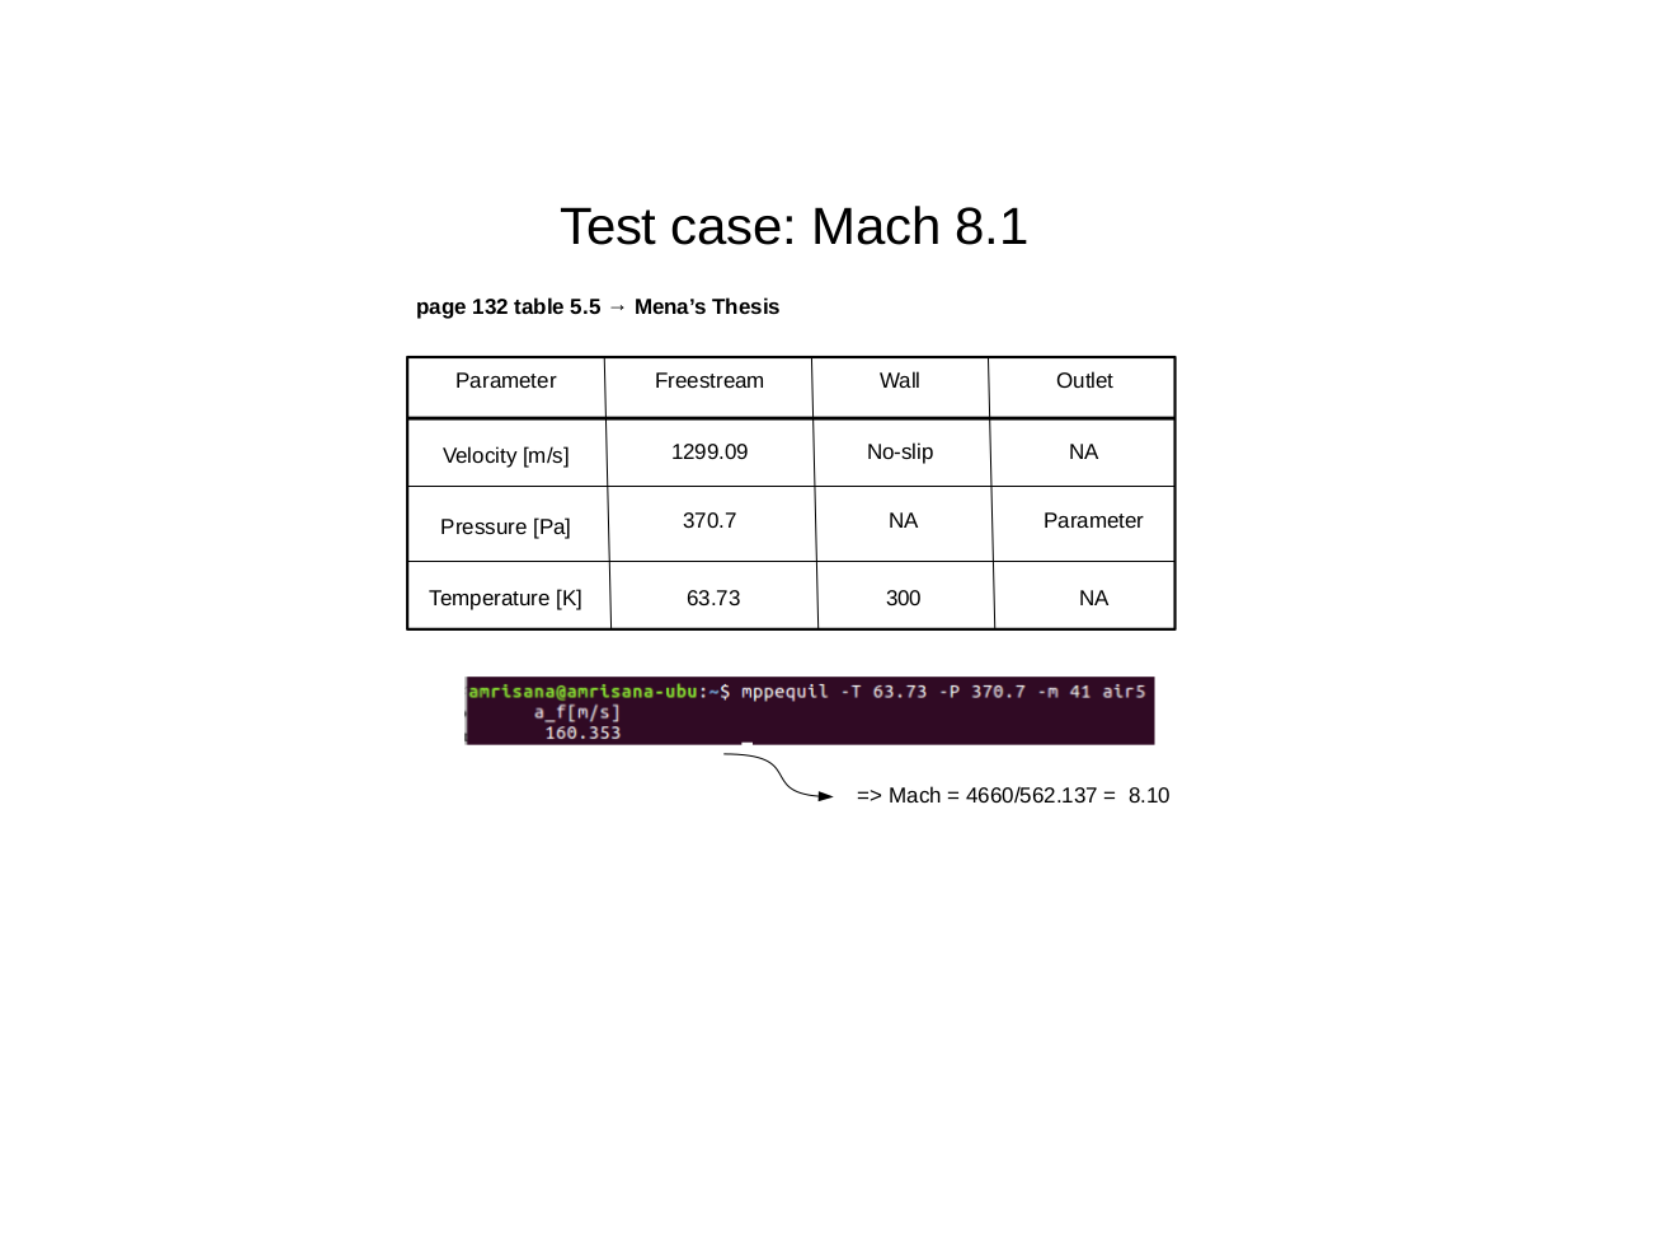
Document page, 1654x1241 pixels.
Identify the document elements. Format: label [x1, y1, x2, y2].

picture [354, 188, 1224, 851]
